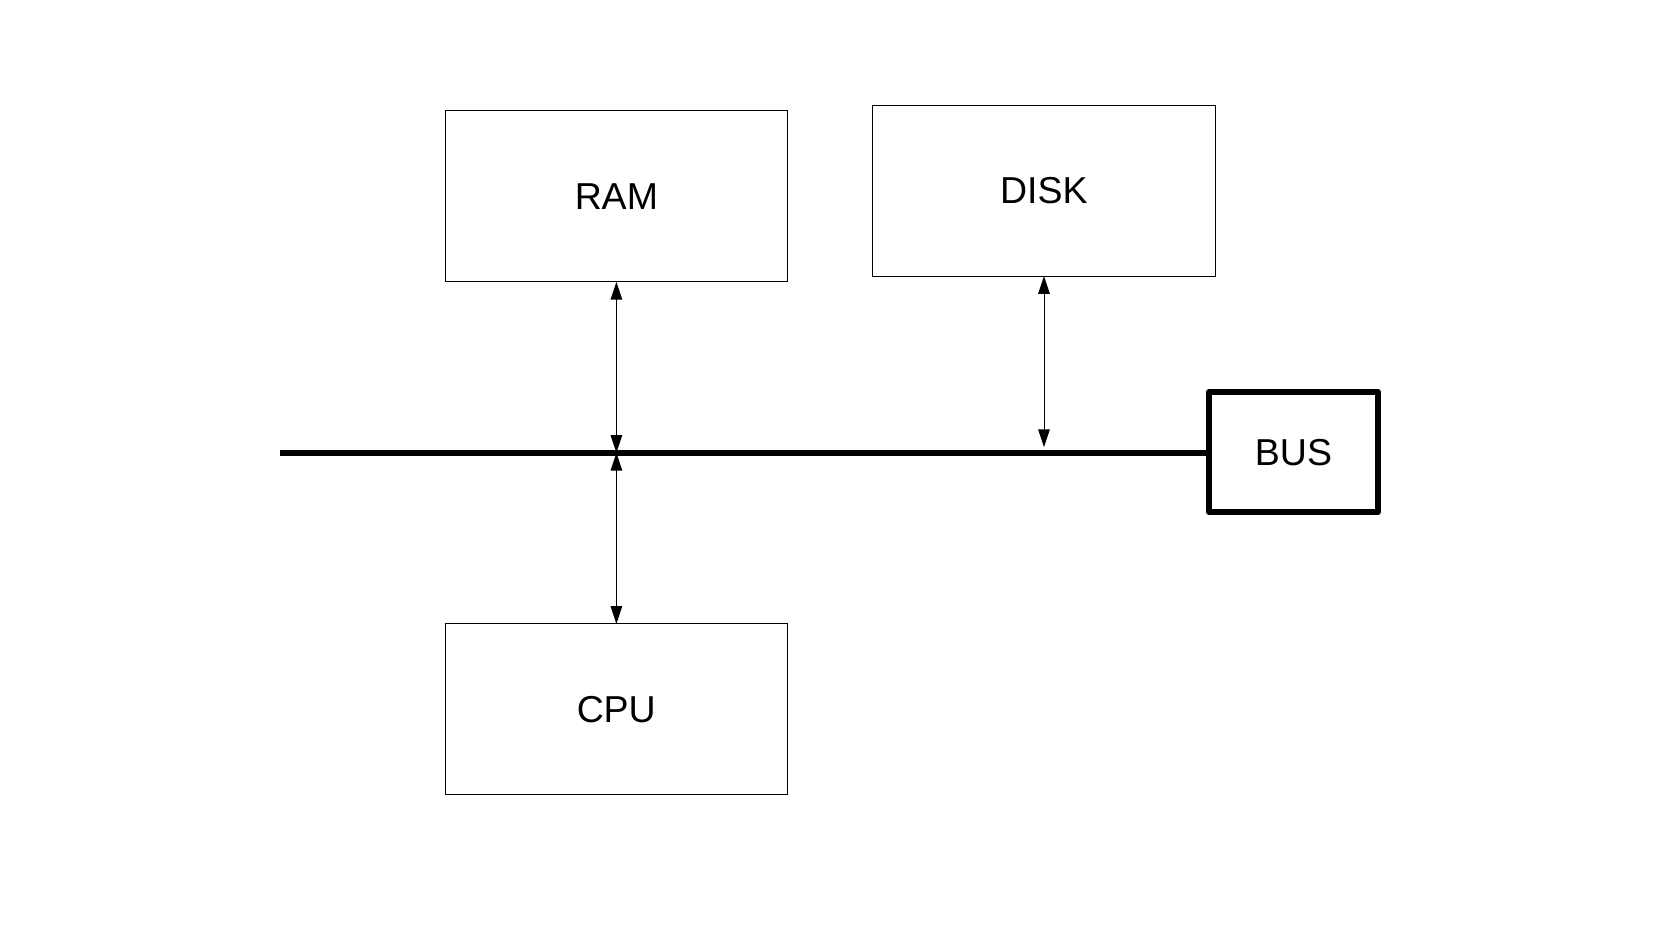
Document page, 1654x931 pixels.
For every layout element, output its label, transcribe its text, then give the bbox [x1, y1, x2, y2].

text_box BUS [1209, 391, 1378, 512]
text_box CPU [445, 623, 788, 795]
text_box DISK [872, 105, 1216, 277]
text_box RAM [445, 110, 788, 282]
